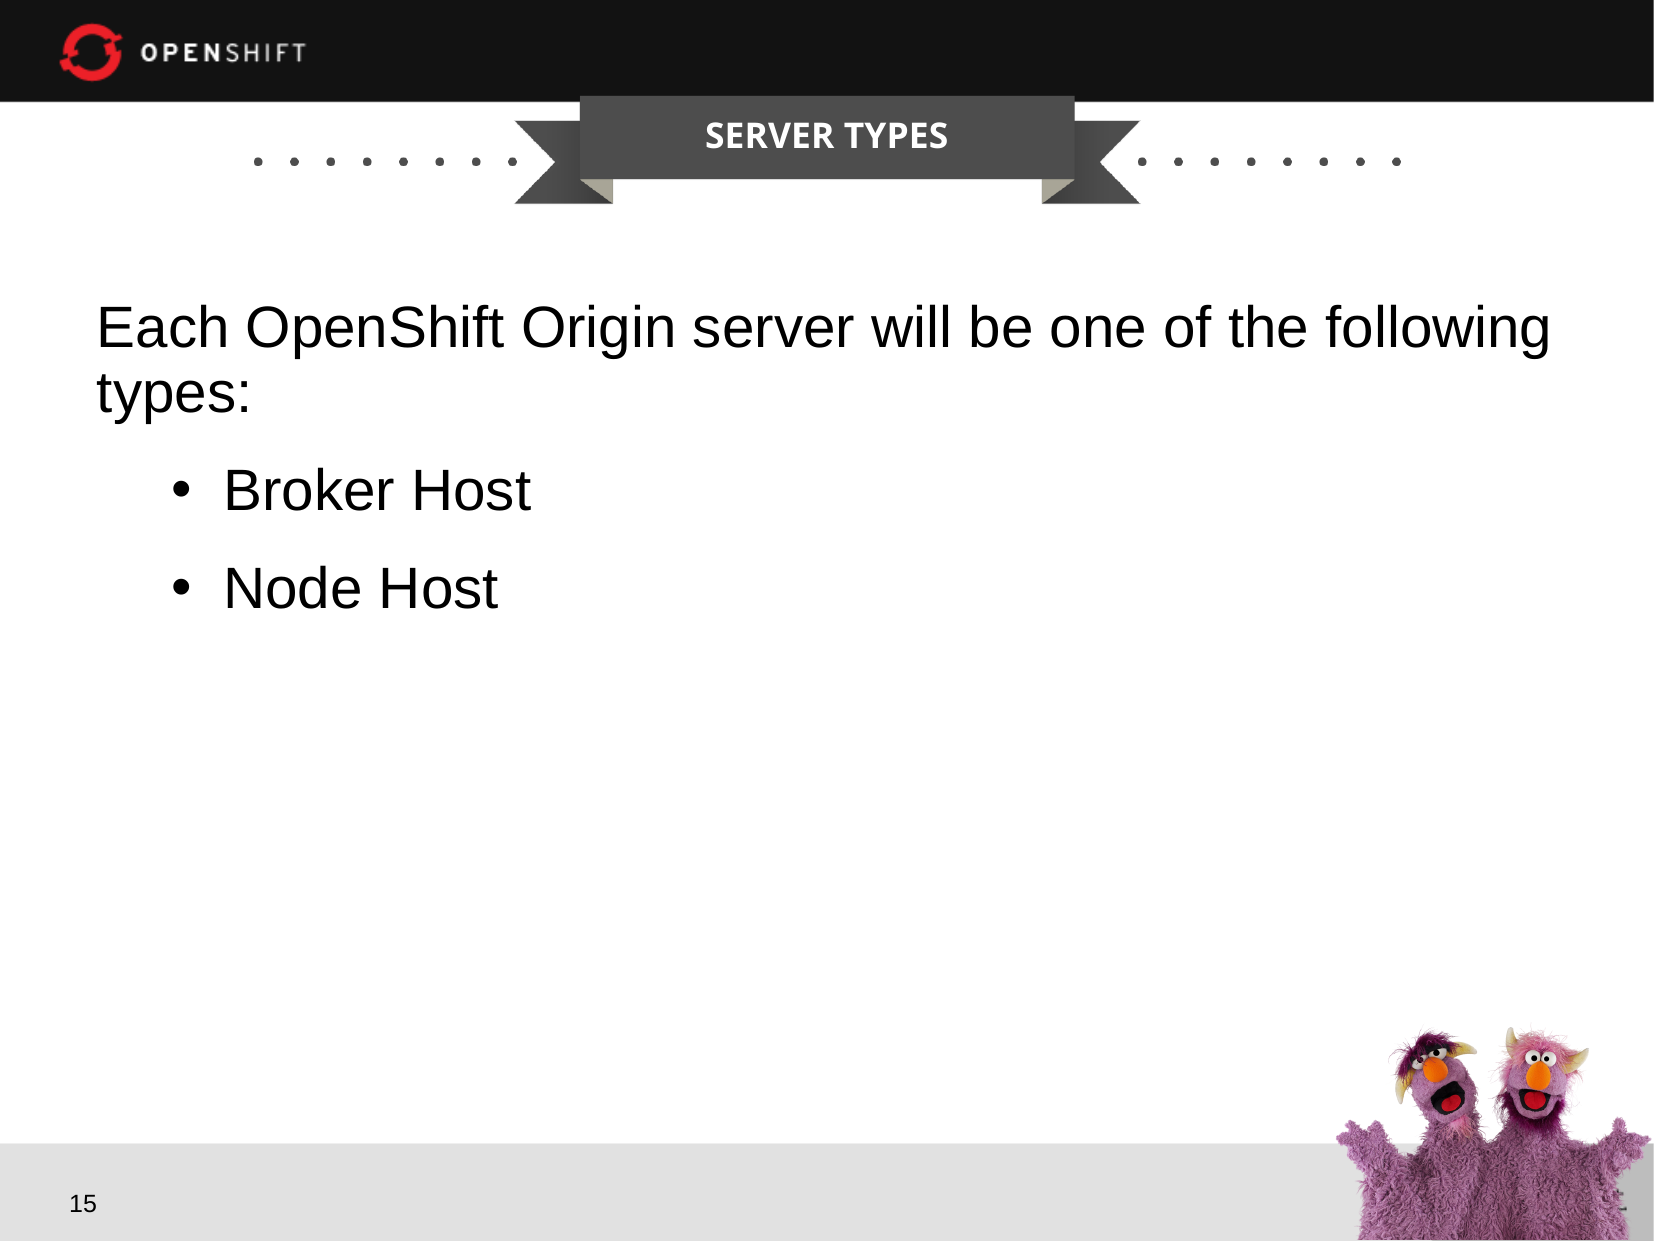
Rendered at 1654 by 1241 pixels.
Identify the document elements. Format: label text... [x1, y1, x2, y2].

text_box Each OpenShift Origin server will be one of the following types: Broker Host Node Host [45, 287, 1576, 630]
picture [0, 0, 1654, 1241]
text_box SERVER TYPES [581, 105, 1073, 163]
